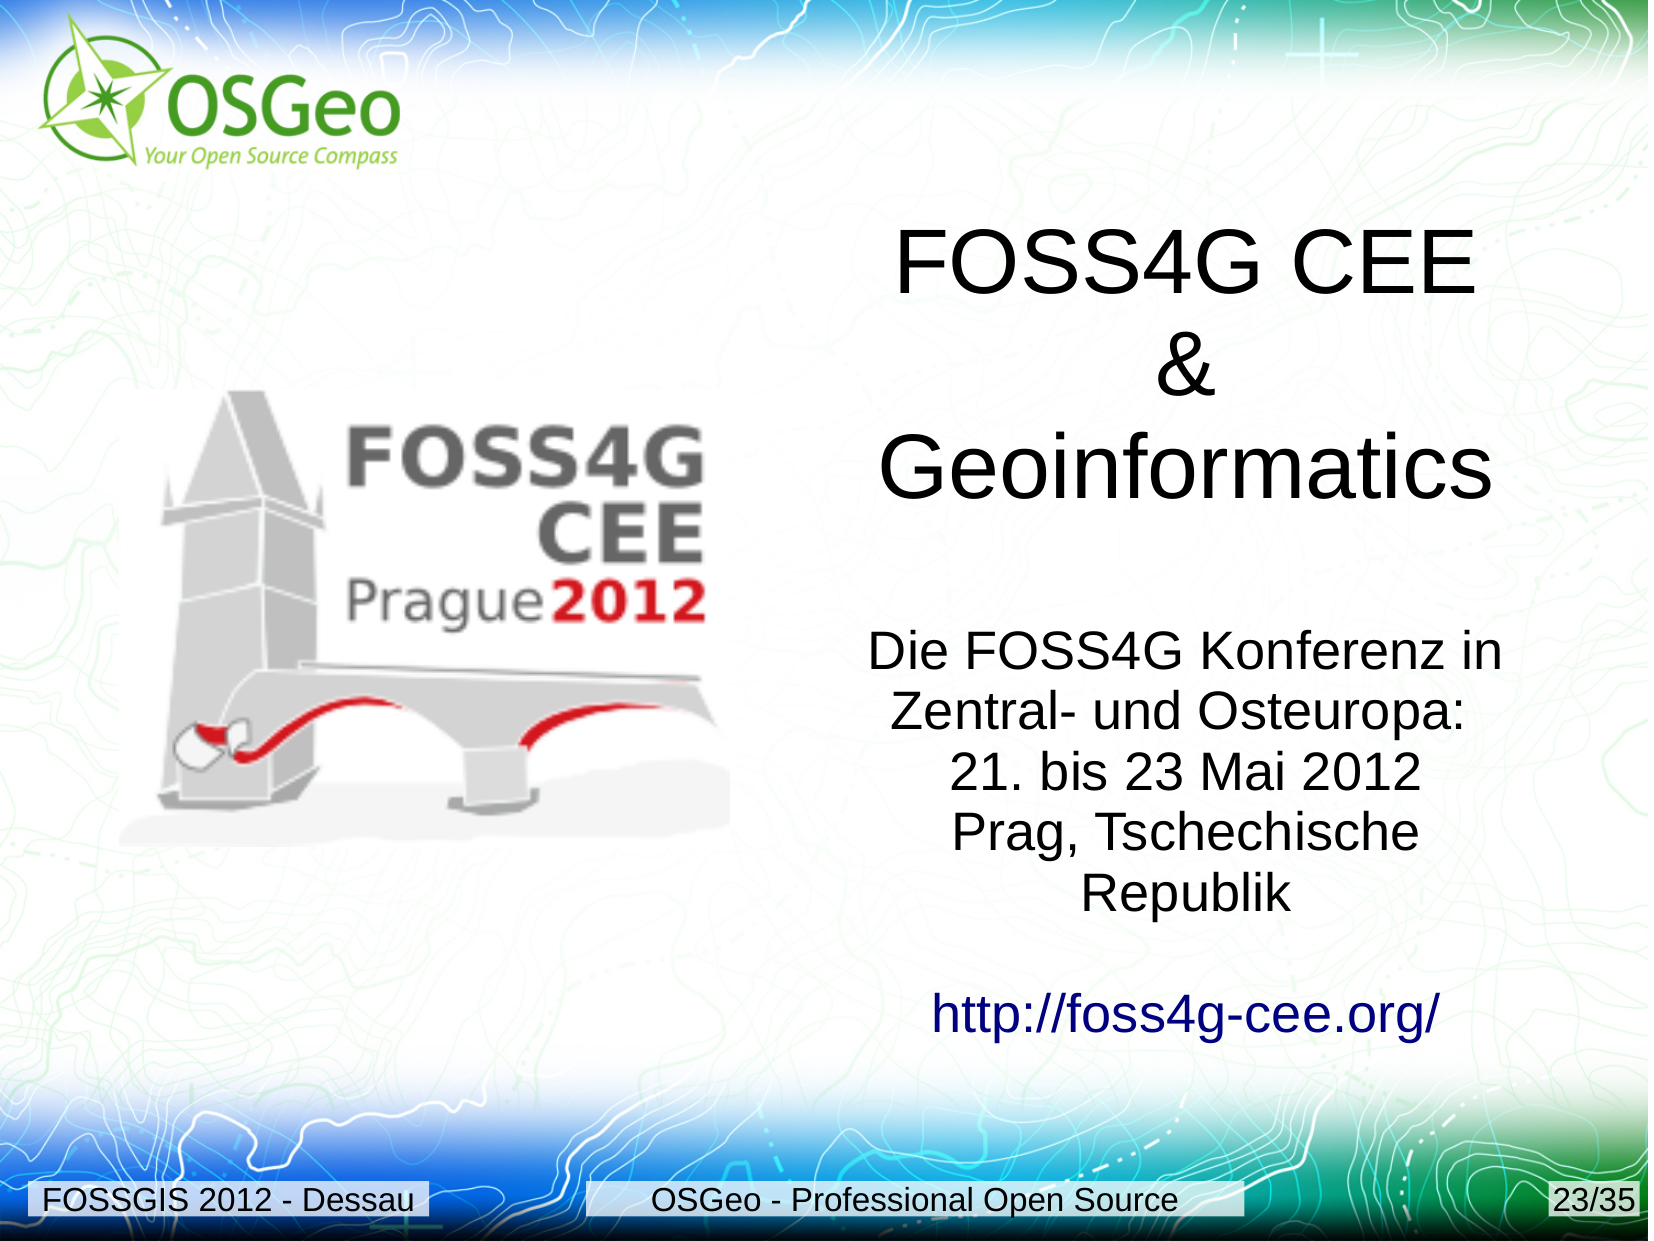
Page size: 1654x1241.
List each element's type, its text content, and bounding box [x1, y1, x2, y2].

picture [0, 0, 1648, 1241]
title FOSS4G CEE & Geoinformatics Die FOSS4G Konferenz in Zentral- und Osteuropa: 21. bis 23 Mai 2012 Prag, Tschechische Republik http://foss4g-cee.org/ [841, 210, 1531, 1044]
